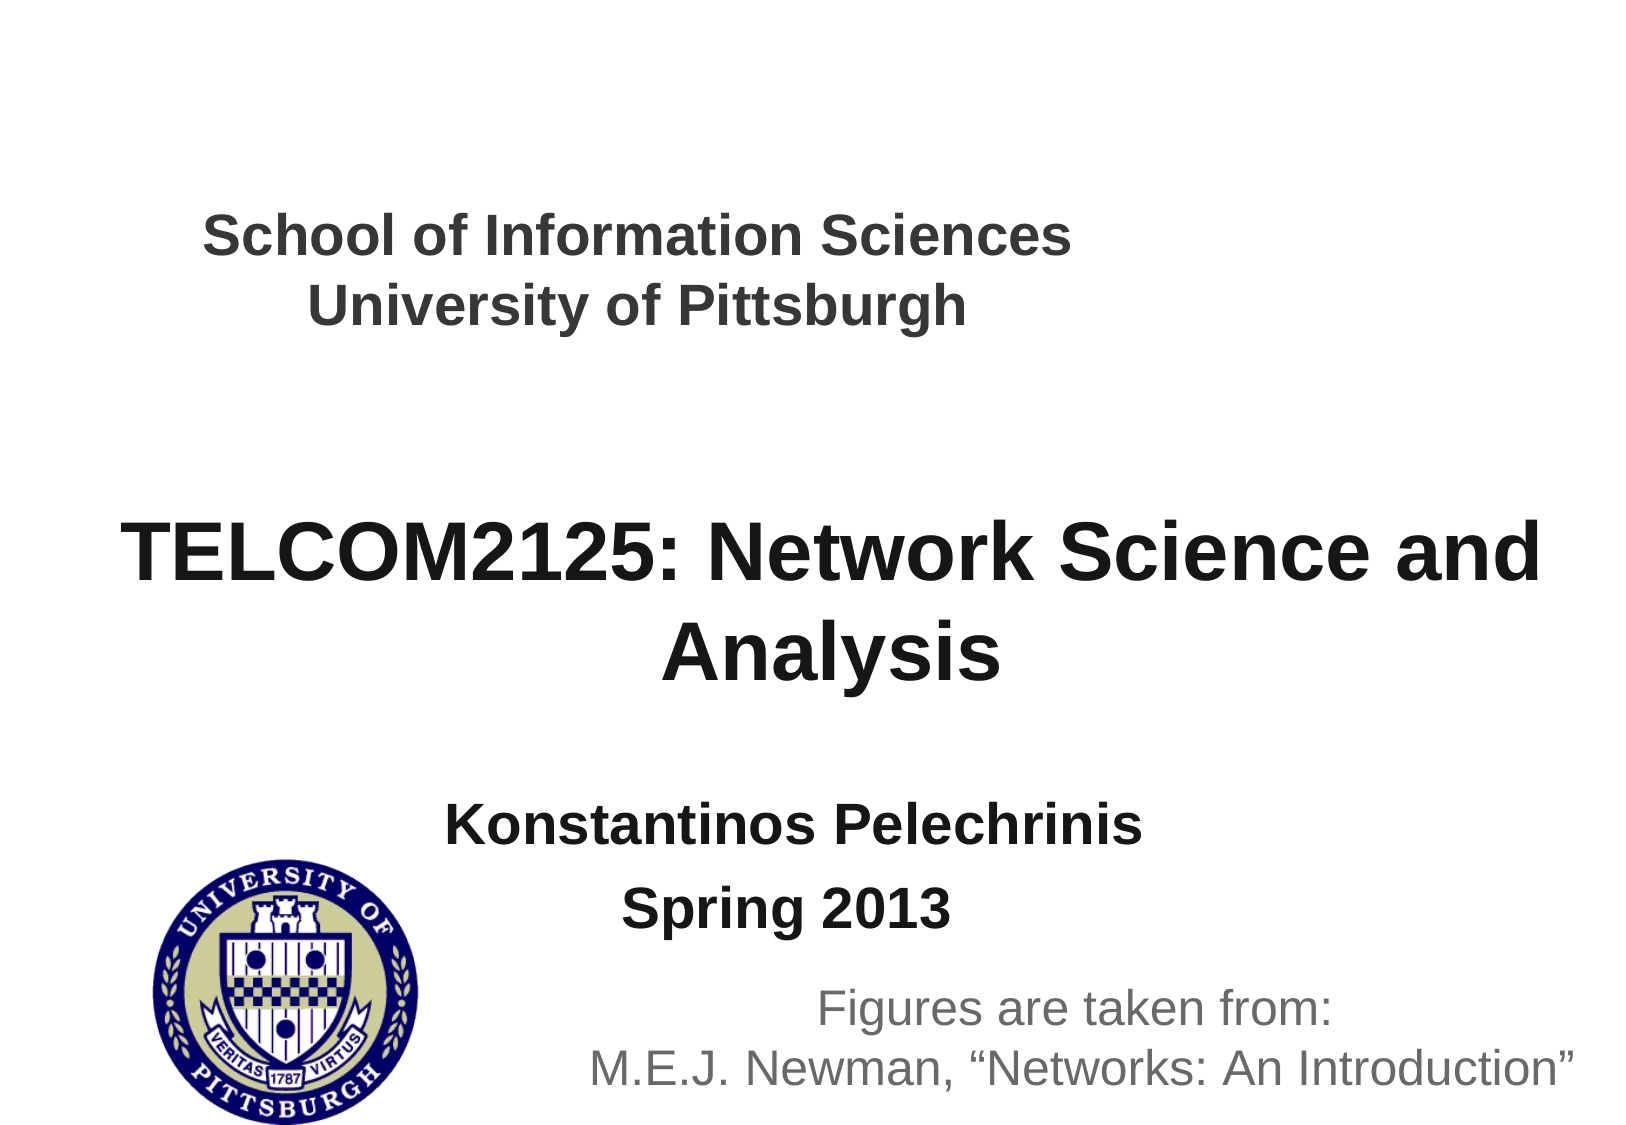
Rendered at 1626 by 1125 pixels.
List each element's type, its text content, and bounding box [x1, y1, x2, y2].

subtitle Konstantinos Pelechrinis Spring 2013 [172, 797, 1402, 930]
picture [152, 859, 419, 1125]
text_box Figures are taken from: M.E.J. Newman, “Networks: An Introduction” [573, 967, 1591, 1104]
title TELCOM2125: Network Science and Analysis [107, 462, 1557, 732]
